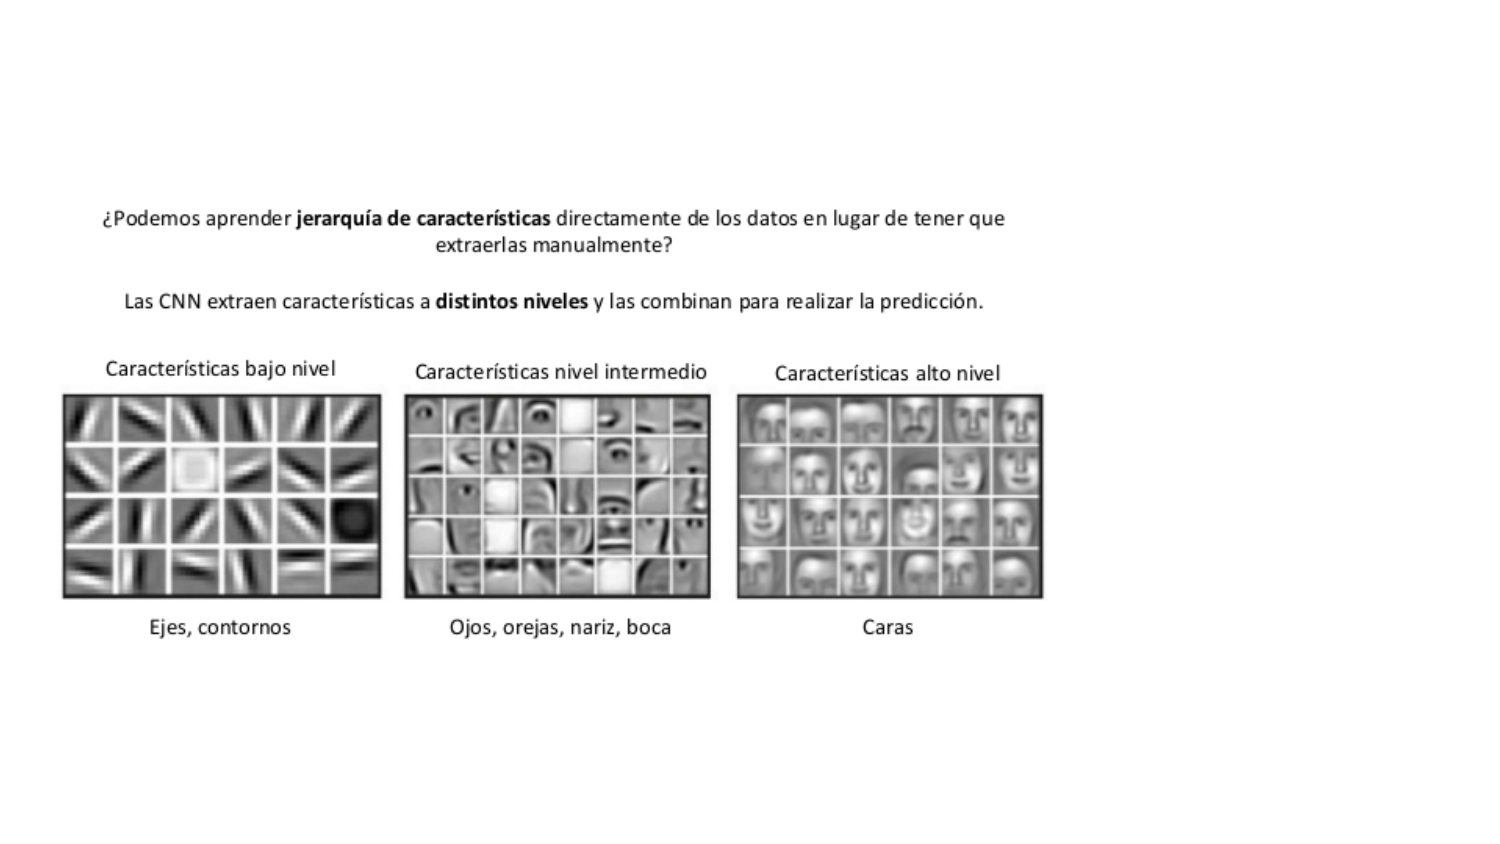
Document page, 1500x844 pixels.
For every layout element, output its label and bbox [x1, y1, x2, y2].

picture [51, 188, 1077, 672]
